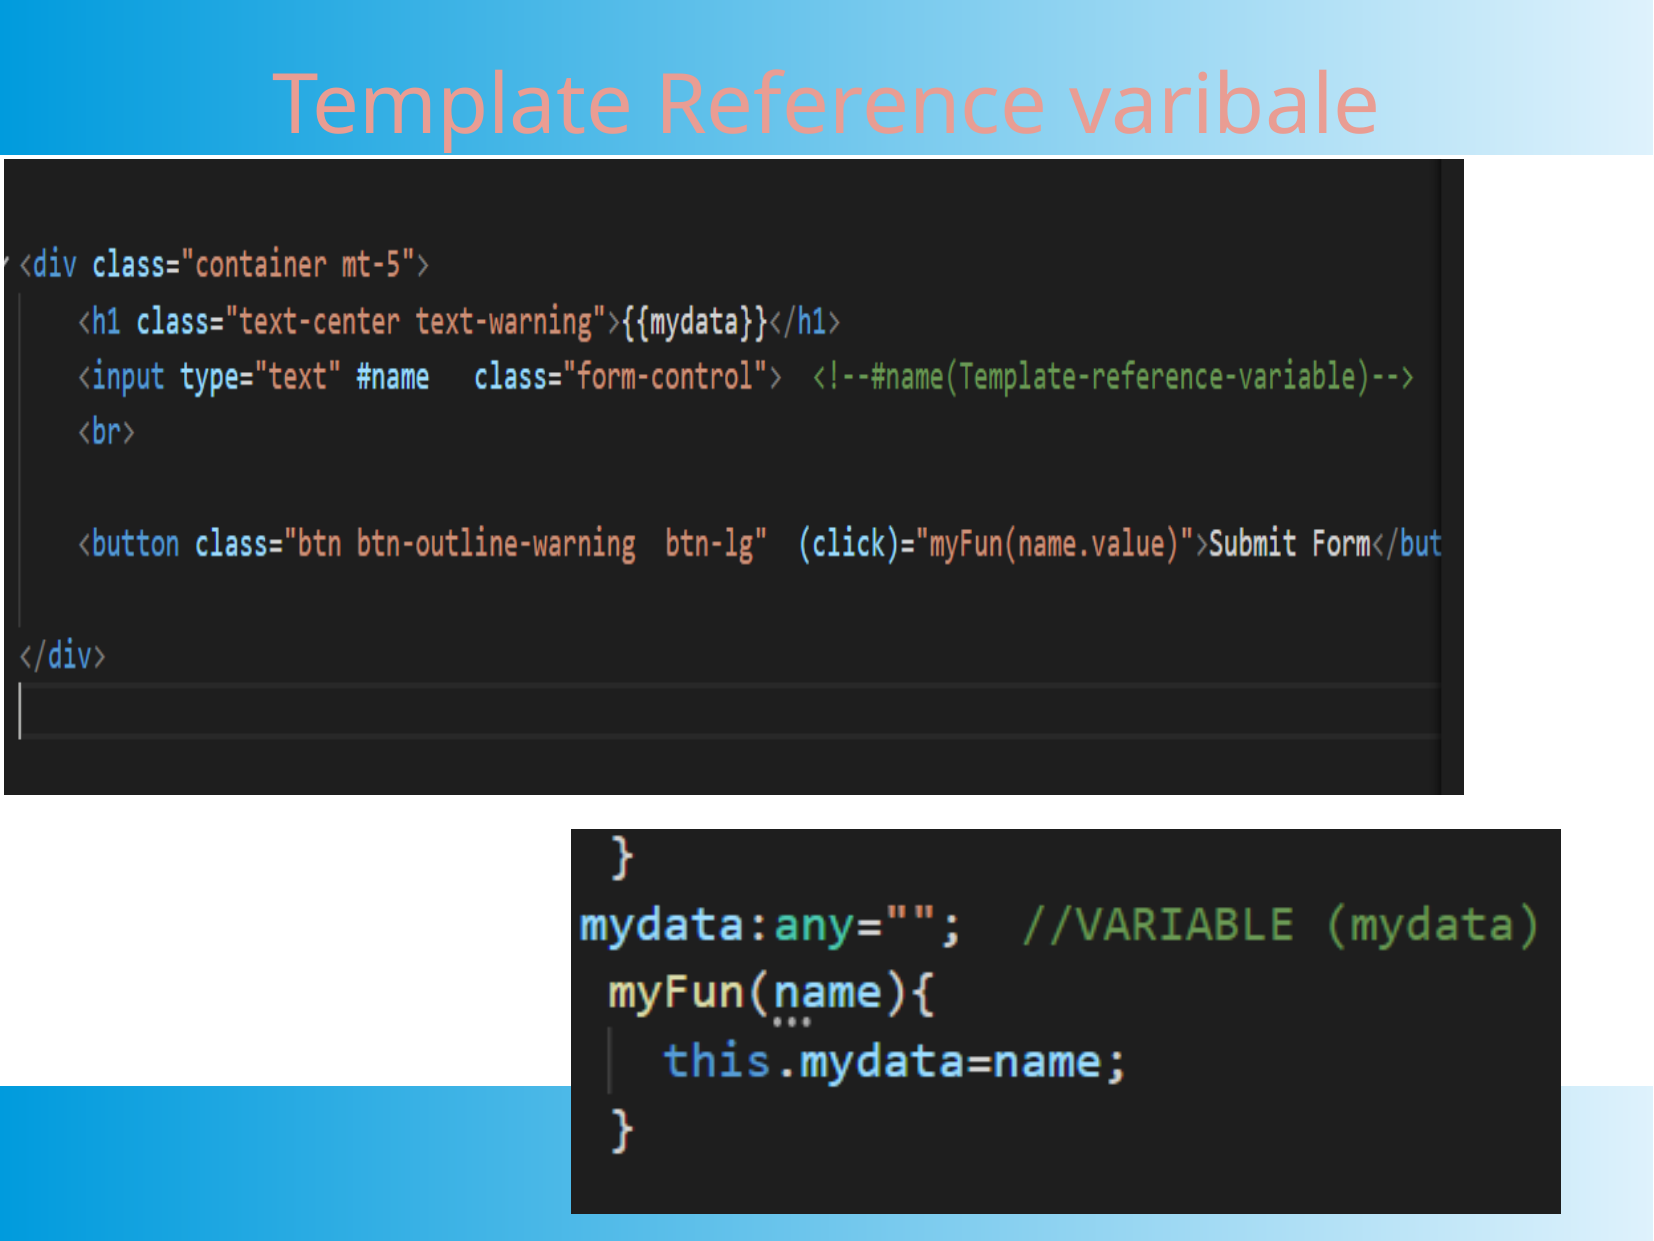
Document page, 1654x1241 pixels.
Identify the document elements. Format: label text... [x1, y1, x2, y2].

picture [571, 829, 1561, 1214]
picture [4, 159, 1464, 795]
title Template Reference varibale [82, 49, 1571, 155]
